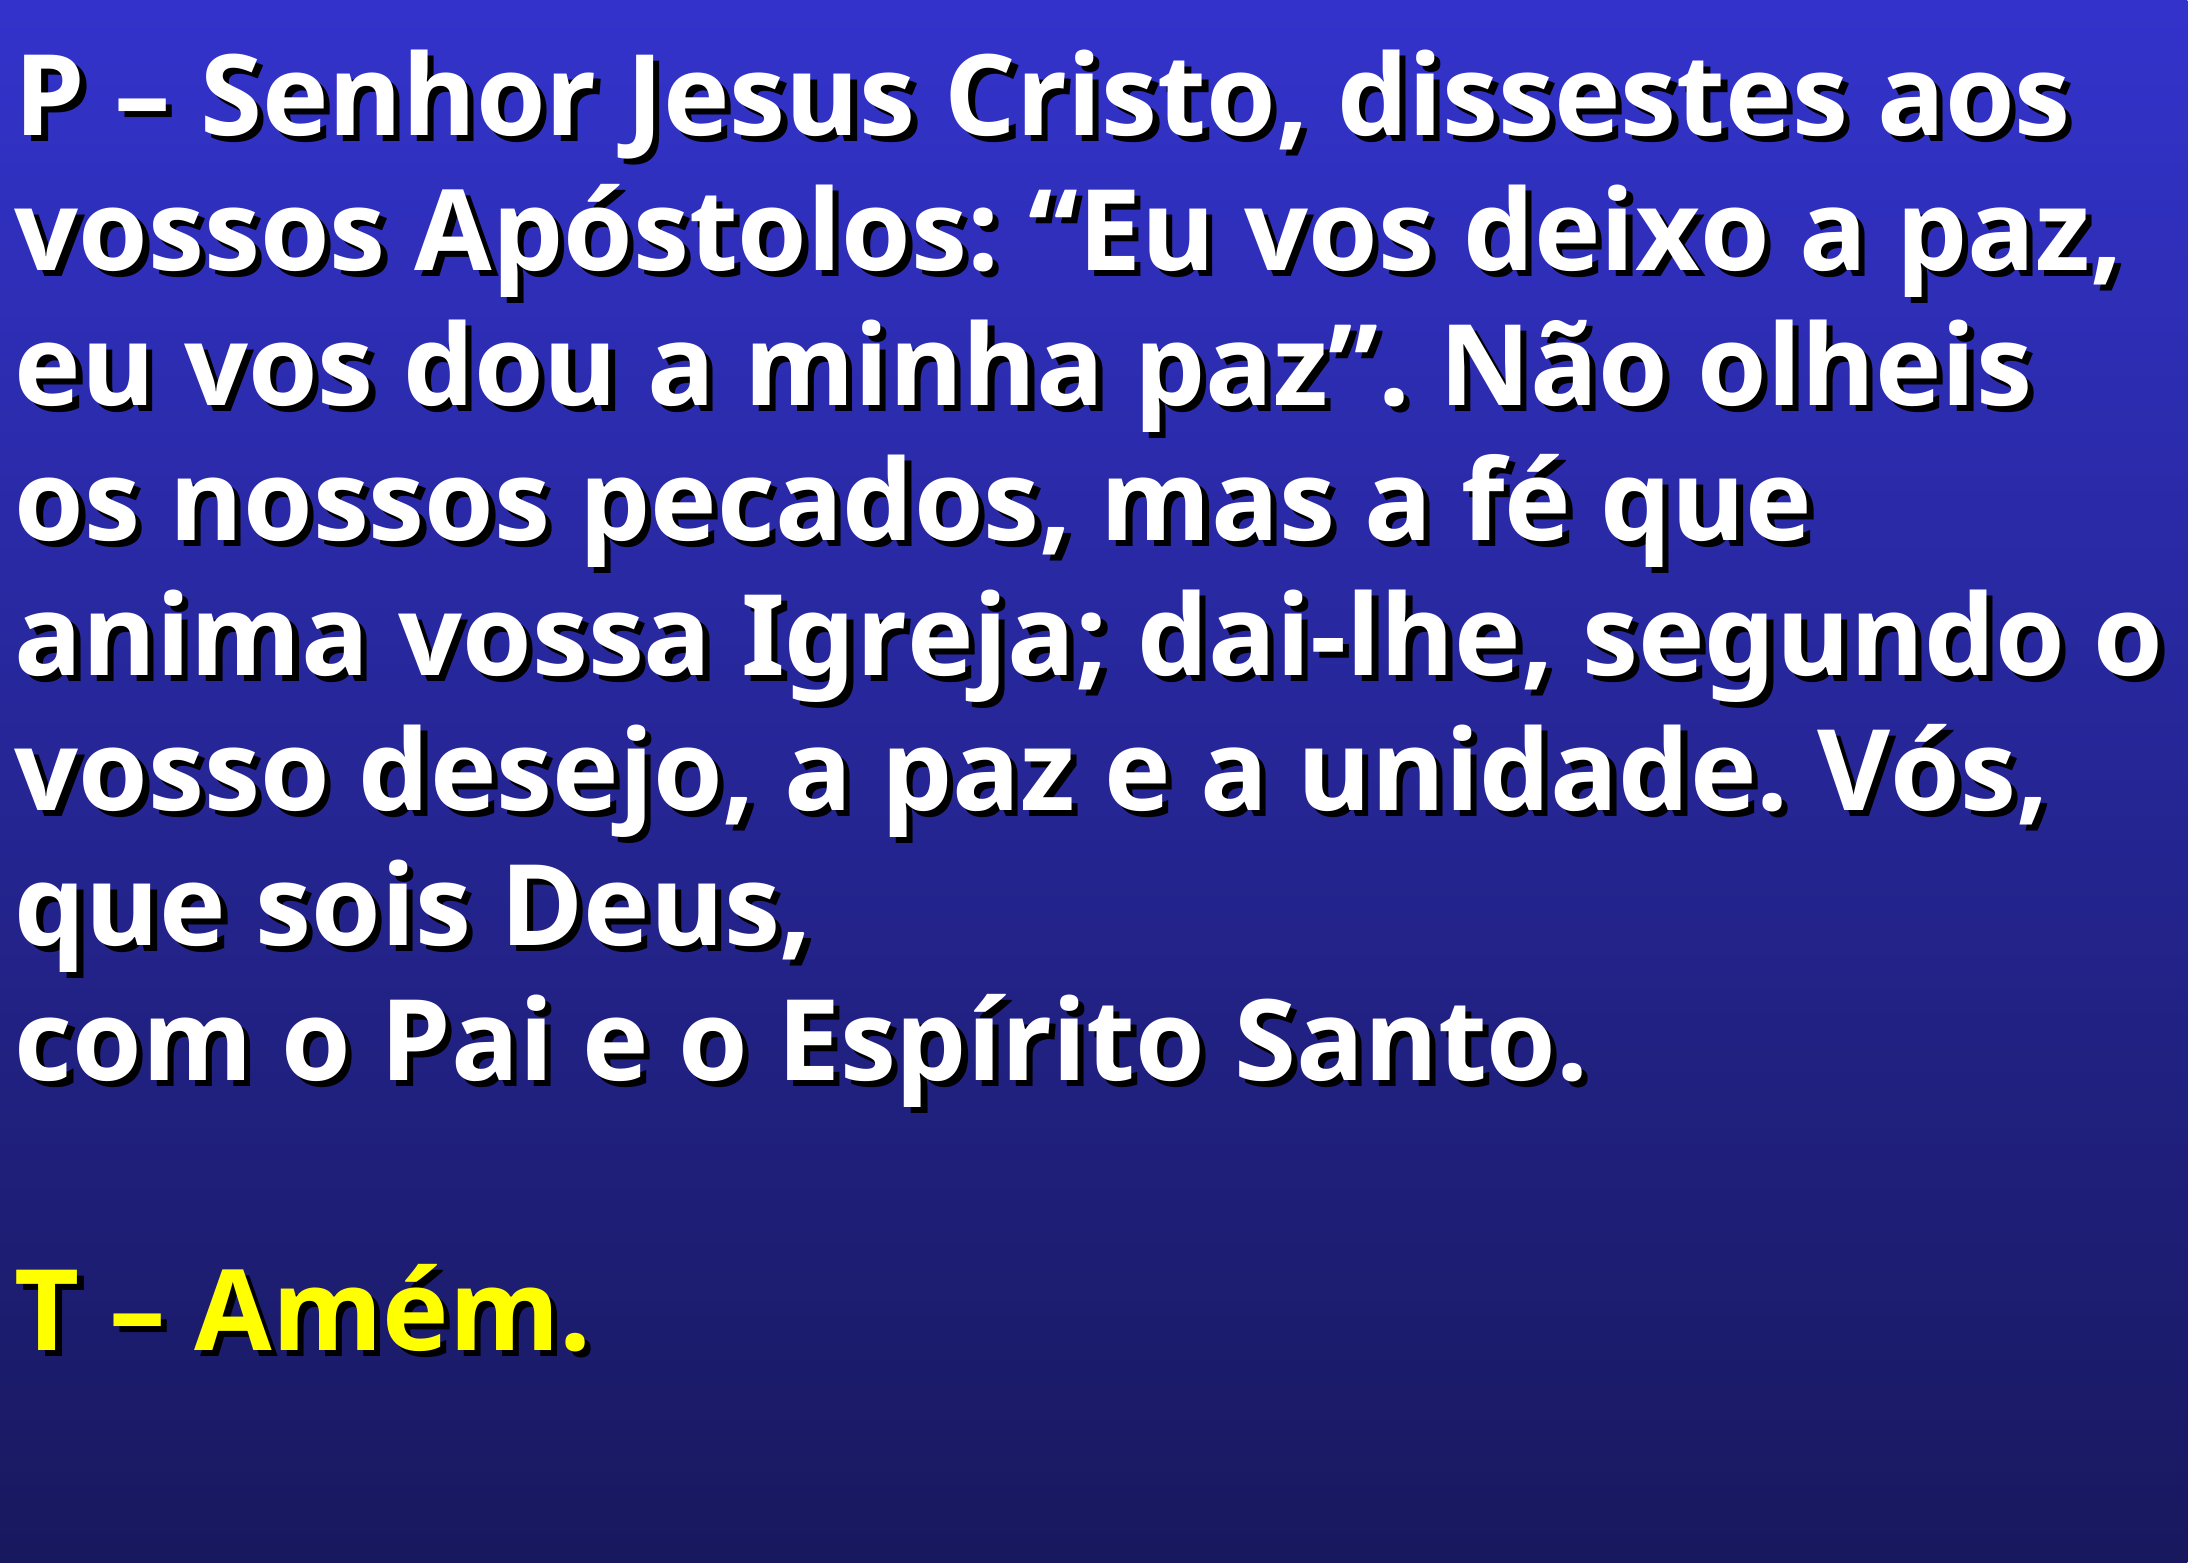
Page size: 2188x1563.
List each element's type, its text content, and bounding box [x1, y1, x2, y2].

text_box P – Senhor Jesus Cristo, dissestes aos vossos Apóstolos: “Eu vos deixo a paz, eu vos dou a minha paz”. Não olheis os nossos pecados, mas a fé que anima vossa Igreja; dai-lhe, segundo o vosso desejo, a paz e a unidade. Vós, que sois Deus, com o Pai e o Espírito Santo. T – Amém. [0, 15, 2188, 1381]
